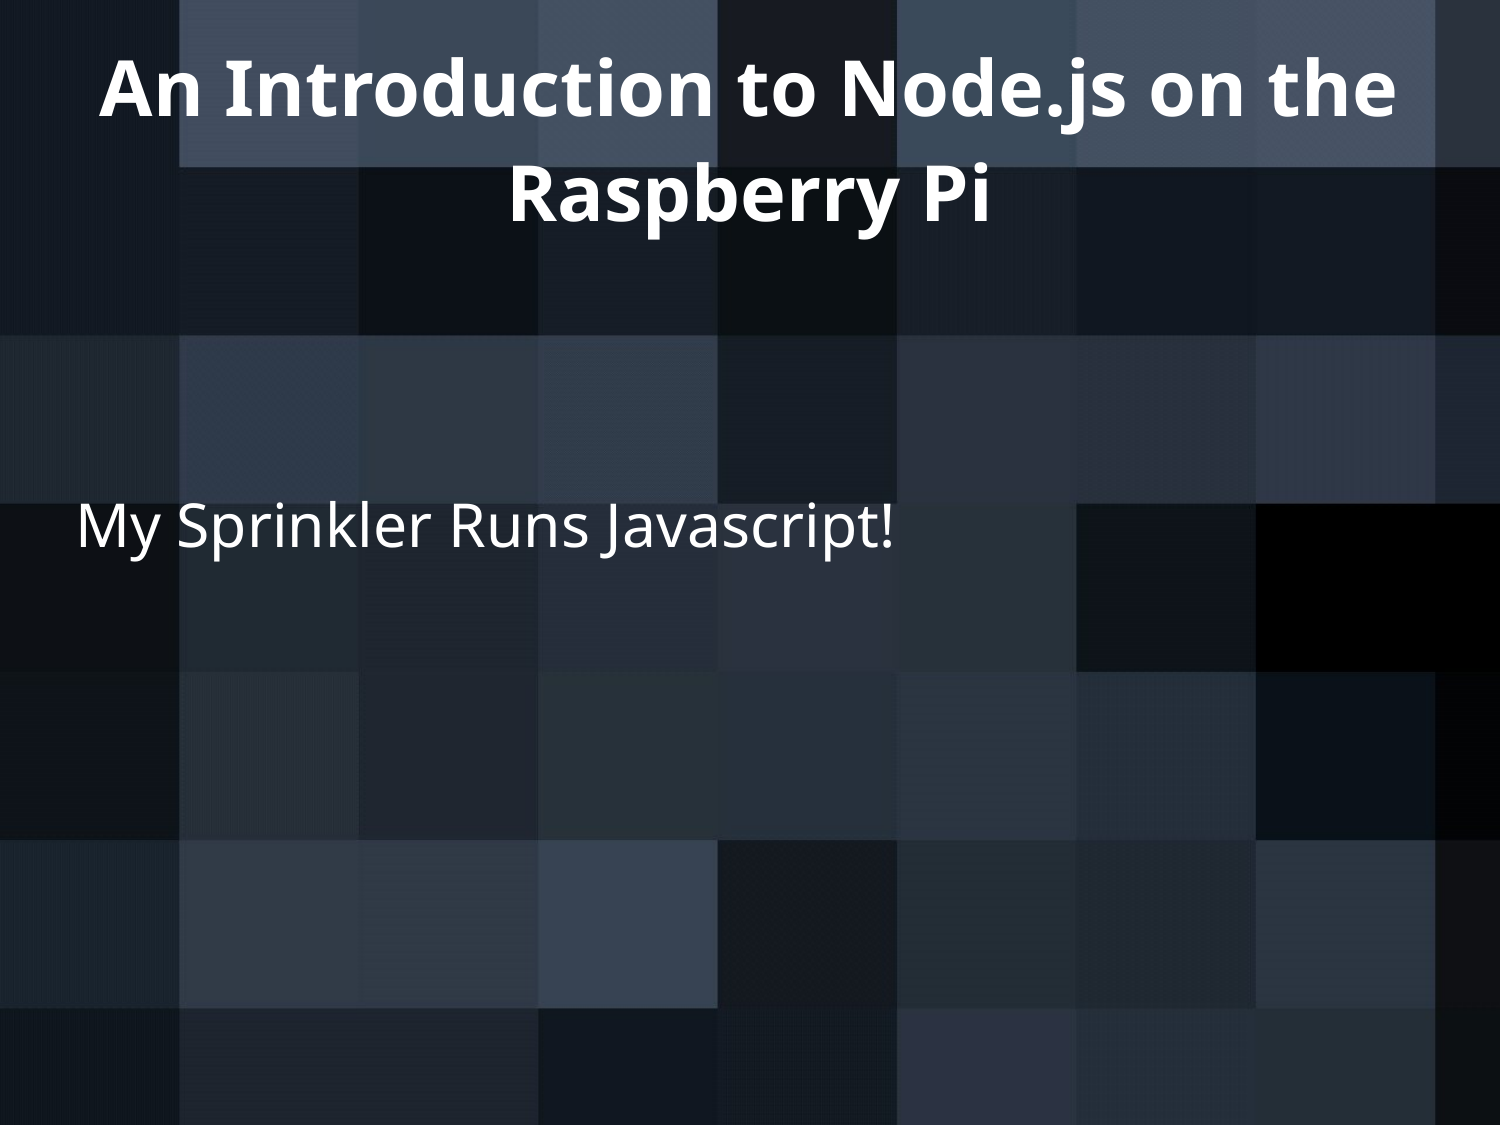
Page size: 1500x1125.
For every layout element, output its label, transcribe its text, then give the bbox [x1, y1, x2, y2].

title An Introduction to Node.js on the Raspberry Pi [75, 44, 1425, 234]
picture [0, 0, 1500, 1125]
list My Sprinkler Runs Javascript! [75, 263, 1425, 916]
